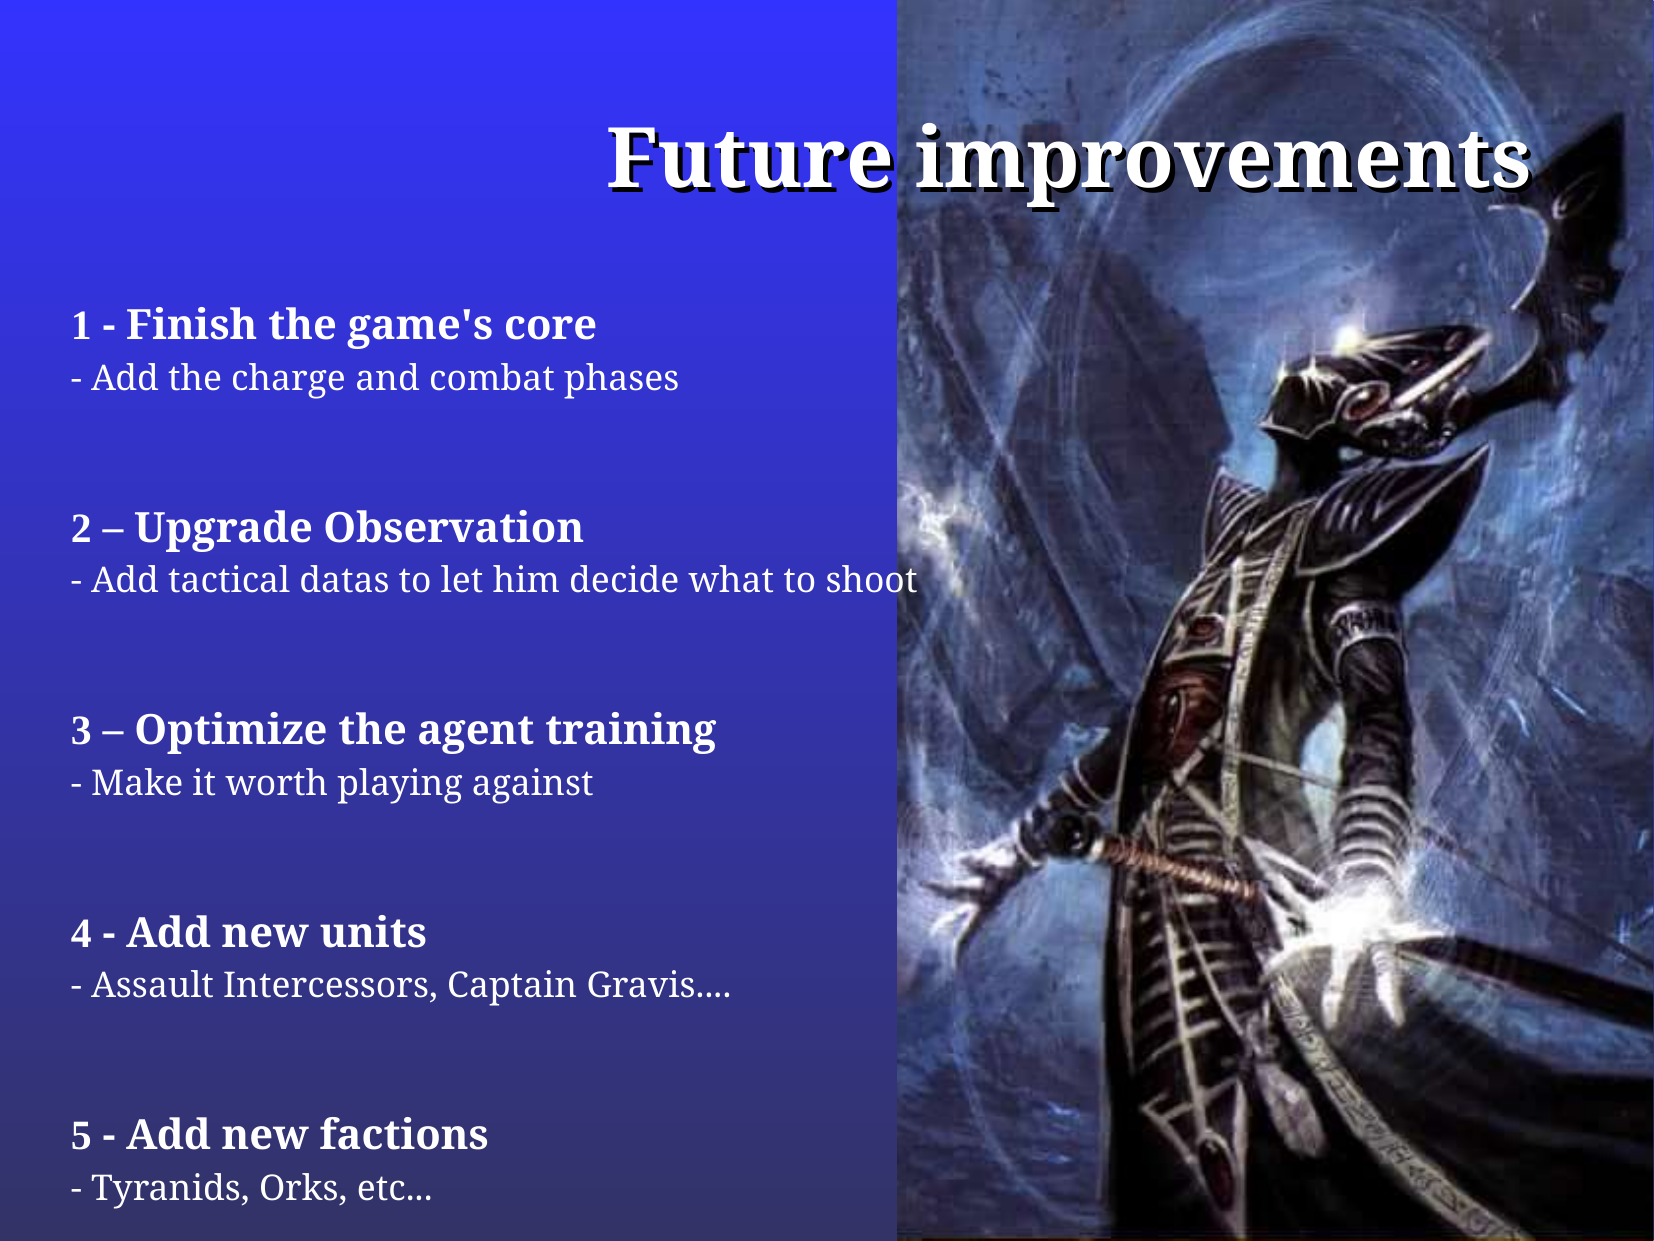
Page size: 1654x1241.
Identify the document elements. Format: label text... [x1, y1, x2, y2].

text_box Future improvements [35, 91, 1548, 225]
picture [897, 0, 1654, 1241]
text_box 1 - Finish the game's core - Add the charge and combat phases 2 – Upgrade Observation - Add tactical datas to let him decide what to shoot 3 – Optimize the agent training - Make it worth playing against 4 - Add new units - Assault Intercessors, Captain Gravis.... 5 - Add new factions - Tyranids, Orks, etc... 6 - Share the game ! [59, 283, 1098, 1241]
